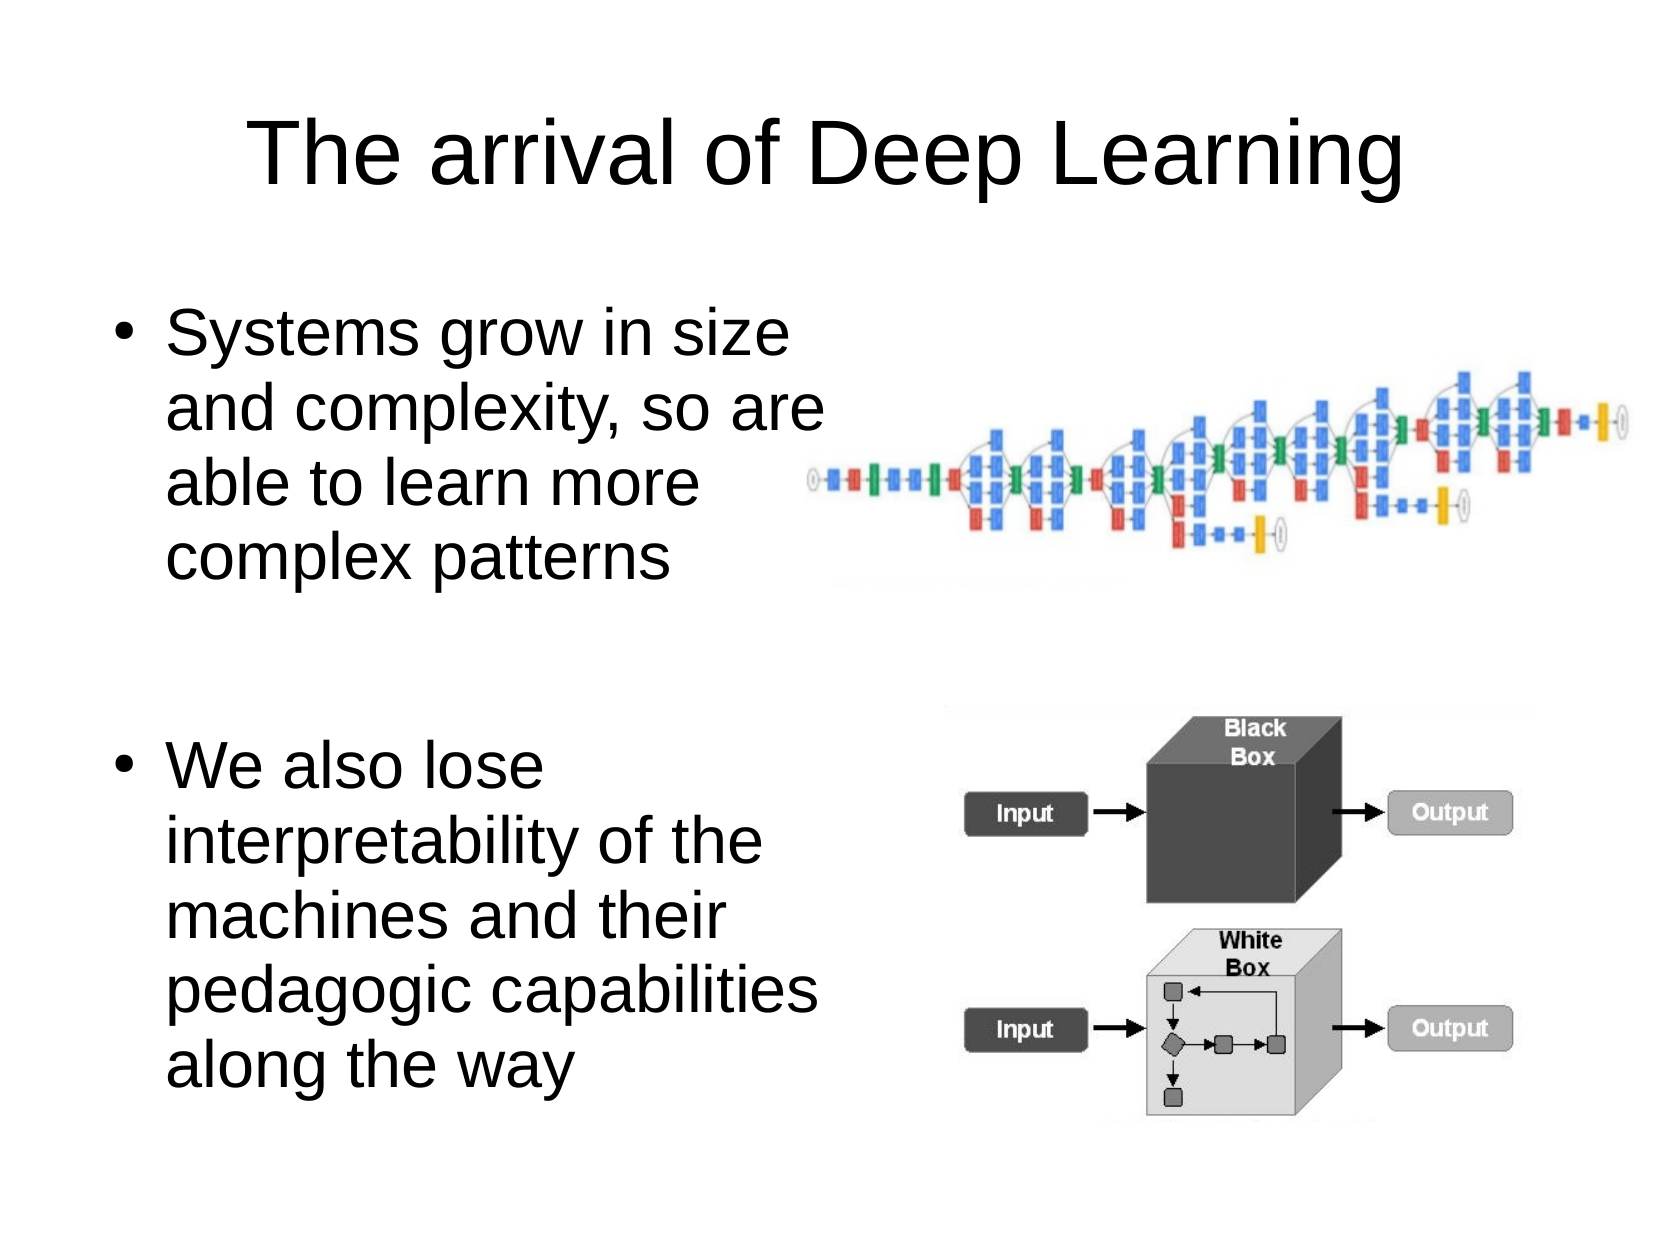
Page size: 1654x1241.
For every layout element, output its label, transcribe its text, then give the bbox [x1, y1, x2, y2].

picture [944, 705, 1536, 1123]
picture [839, 354, 1654, 588]
title The arrival of Deep Learning [82, 49, 1571, 257]
list Systems grow in size and complexity, so are able to learn more complex patterns We also lose interpretability of the machines and their pedagogic capabilities along the way [94, 295, 839, 1158]
